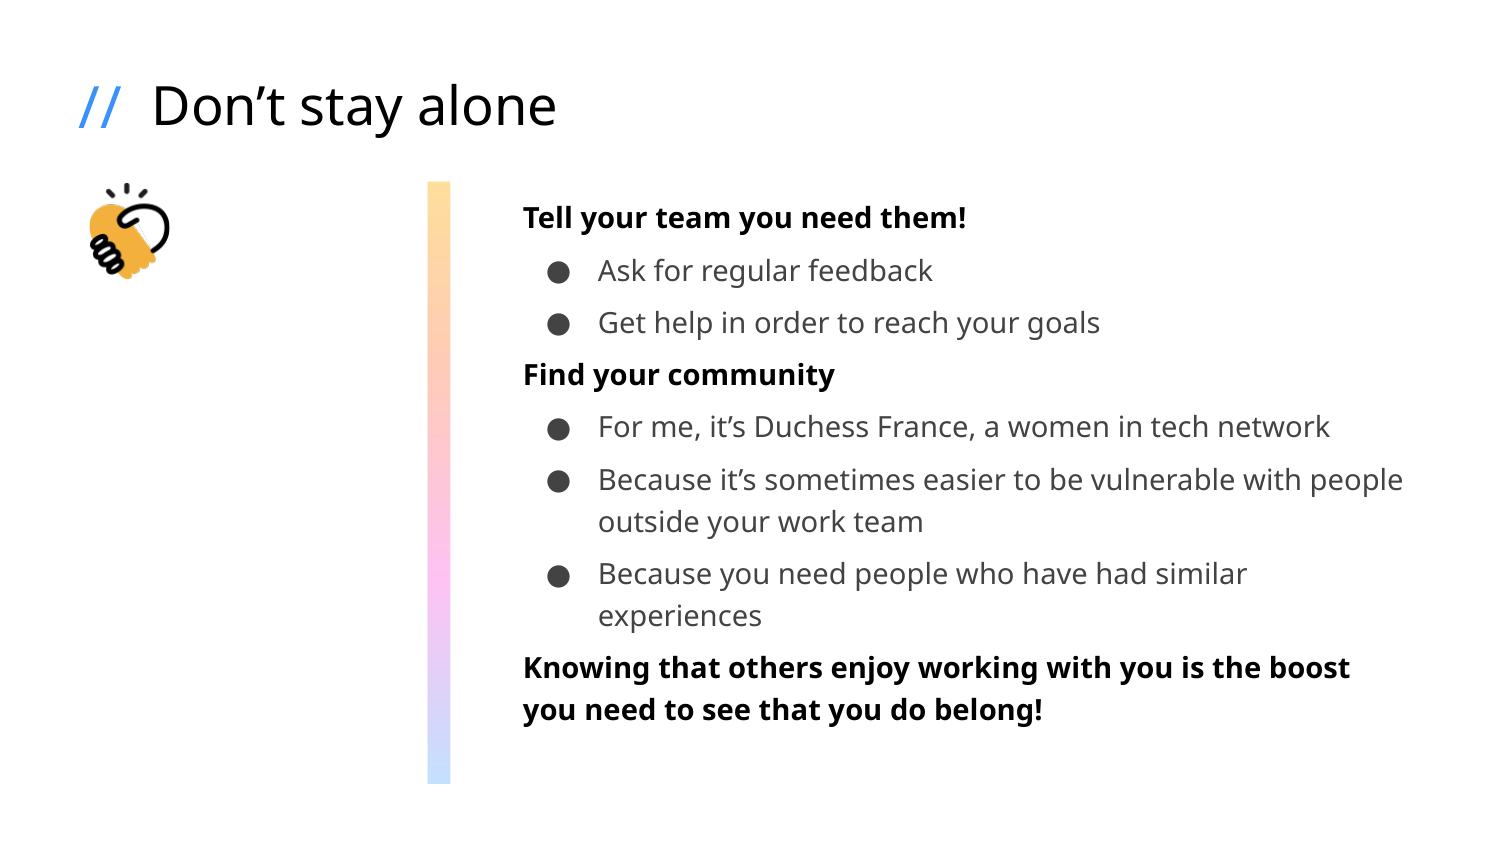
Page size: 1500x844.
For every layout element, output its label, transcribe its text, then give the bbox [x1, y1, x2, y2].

picture [89, 182, 170, 280]
title Don’t stay alone [151, 71, 1413, 156]
picture [428, 182, 451, 784]
list Tell your team you need them! Ask for regular feedback Get help in order to reach your goals Find your community For me, it’s Duchess France, a women in tech network Because it’s sometimes easier to be vulnerable with people outside your work team Because you need people who have had similar experiences Knowing that others enjoy working with you is the boost you need to see that you do belong! [522, 192, 1413, 494]
